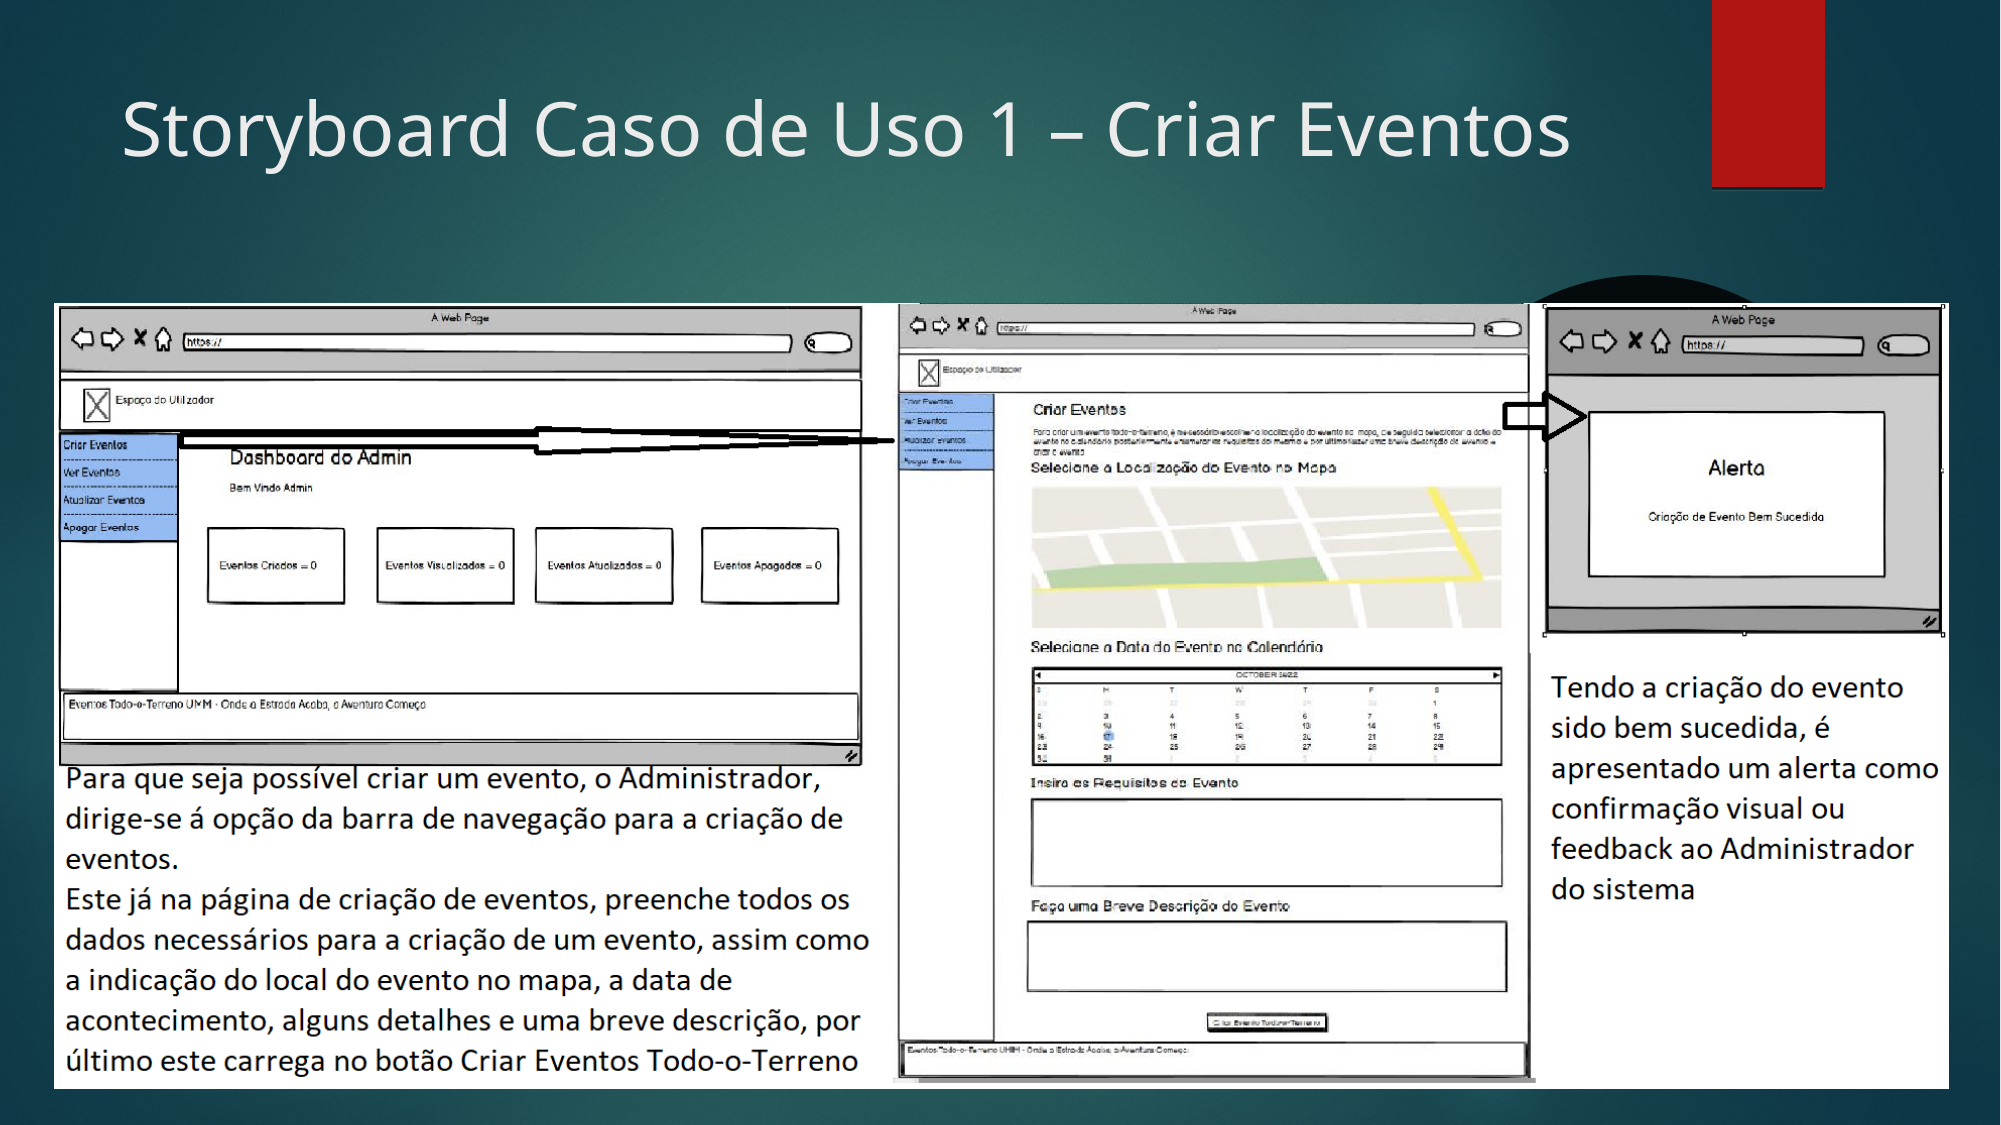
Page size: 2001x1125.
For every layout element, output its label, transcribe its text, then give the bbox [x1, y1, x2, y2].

title Storyboard Caso de Uso 1 – Criar Eventos [106, 74, 1934, 303]
picture [54, 304, 1949, 1089]
